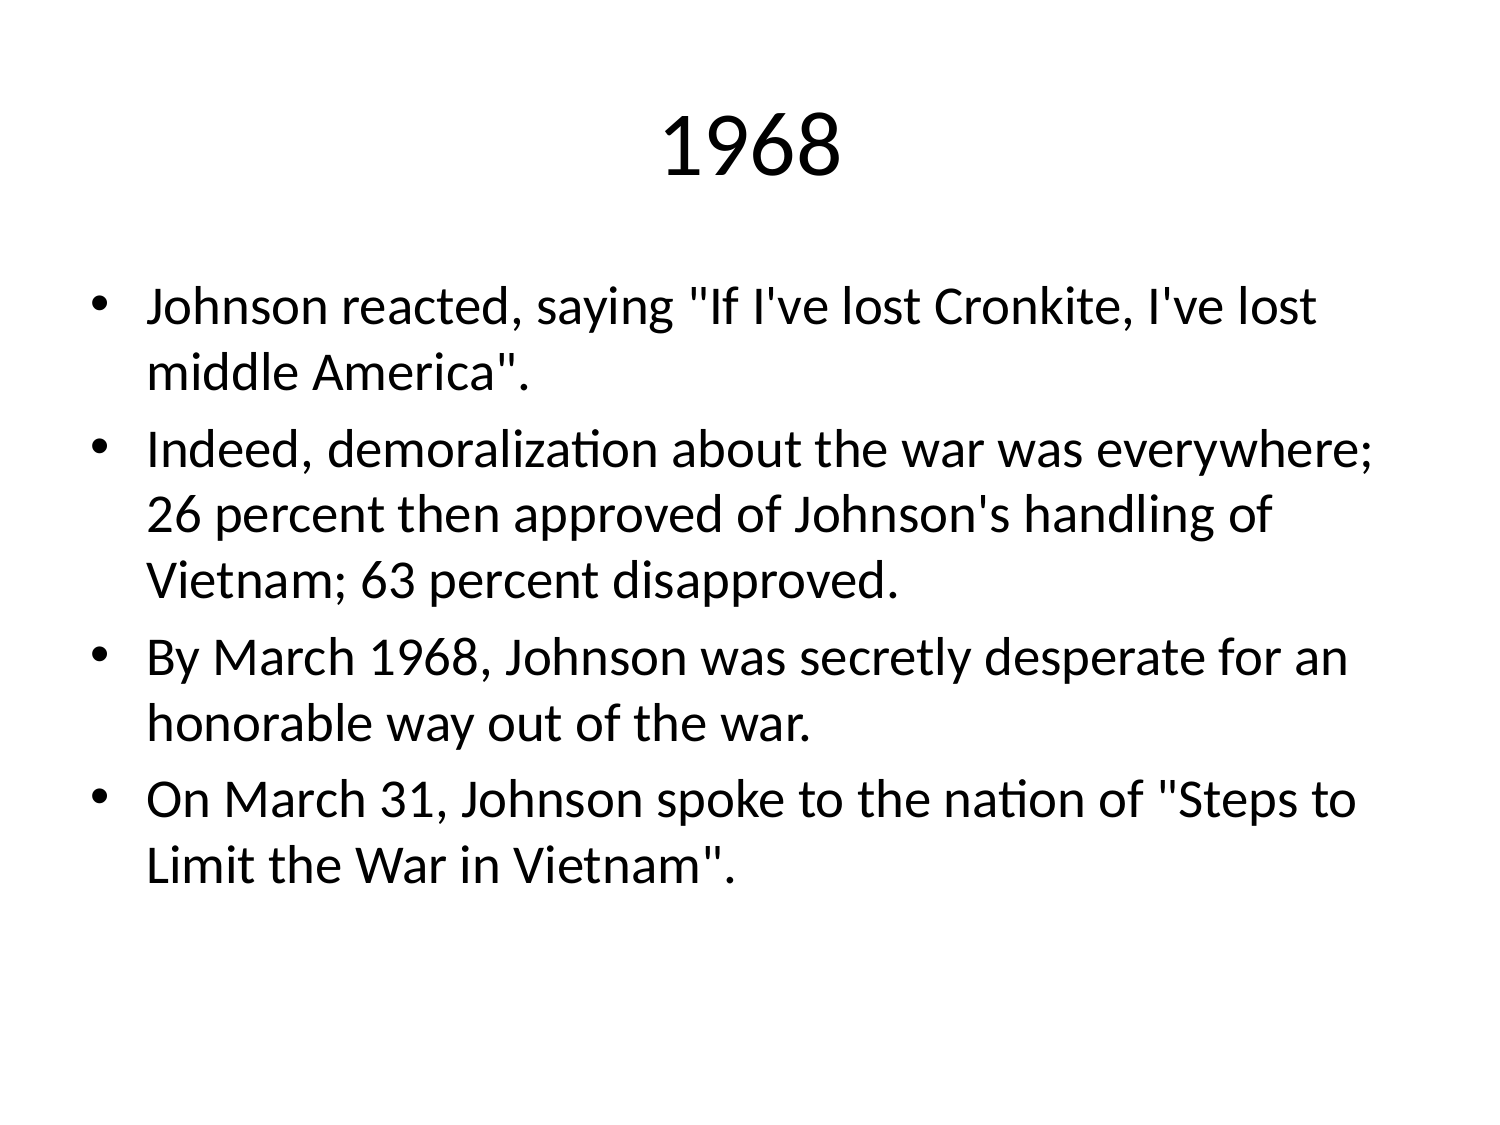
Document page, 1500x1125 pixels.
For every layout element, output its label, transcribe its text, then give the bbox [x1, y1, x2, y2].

list Johnson reacted, saying "If I've lost Cronkite, I've lost middle America". Indeed, demoralization about the war was everywhere; 26 percent then approved of Johnson's handling of Vietnam; 63 percent disapproved. By March 1968, Johnson was secretly desperate for an honorable way out of the war. On March 31, Johnson spoke to the nation of "Steps to Limit the War in Vietnam". [75, 262, 1425, 1005]
title 1968 [75, 45, 1425, 233]
